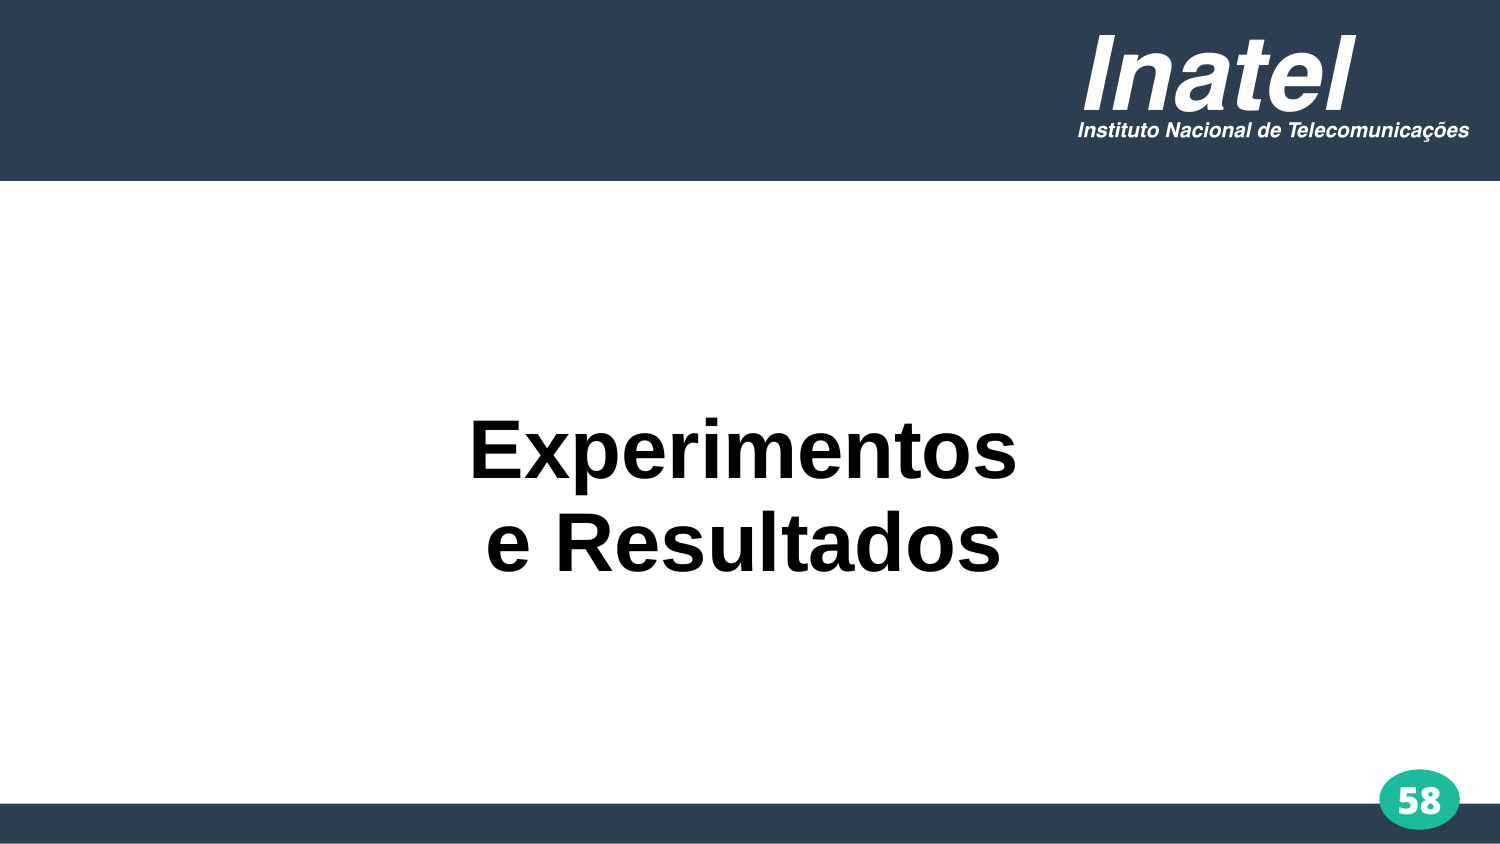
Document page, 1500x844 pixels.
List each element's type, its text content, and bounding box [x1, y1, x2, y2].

text_box Experimentos e Resultados [11, 200, 1477, 792]
picture [1078, 35, 1469, 142]
